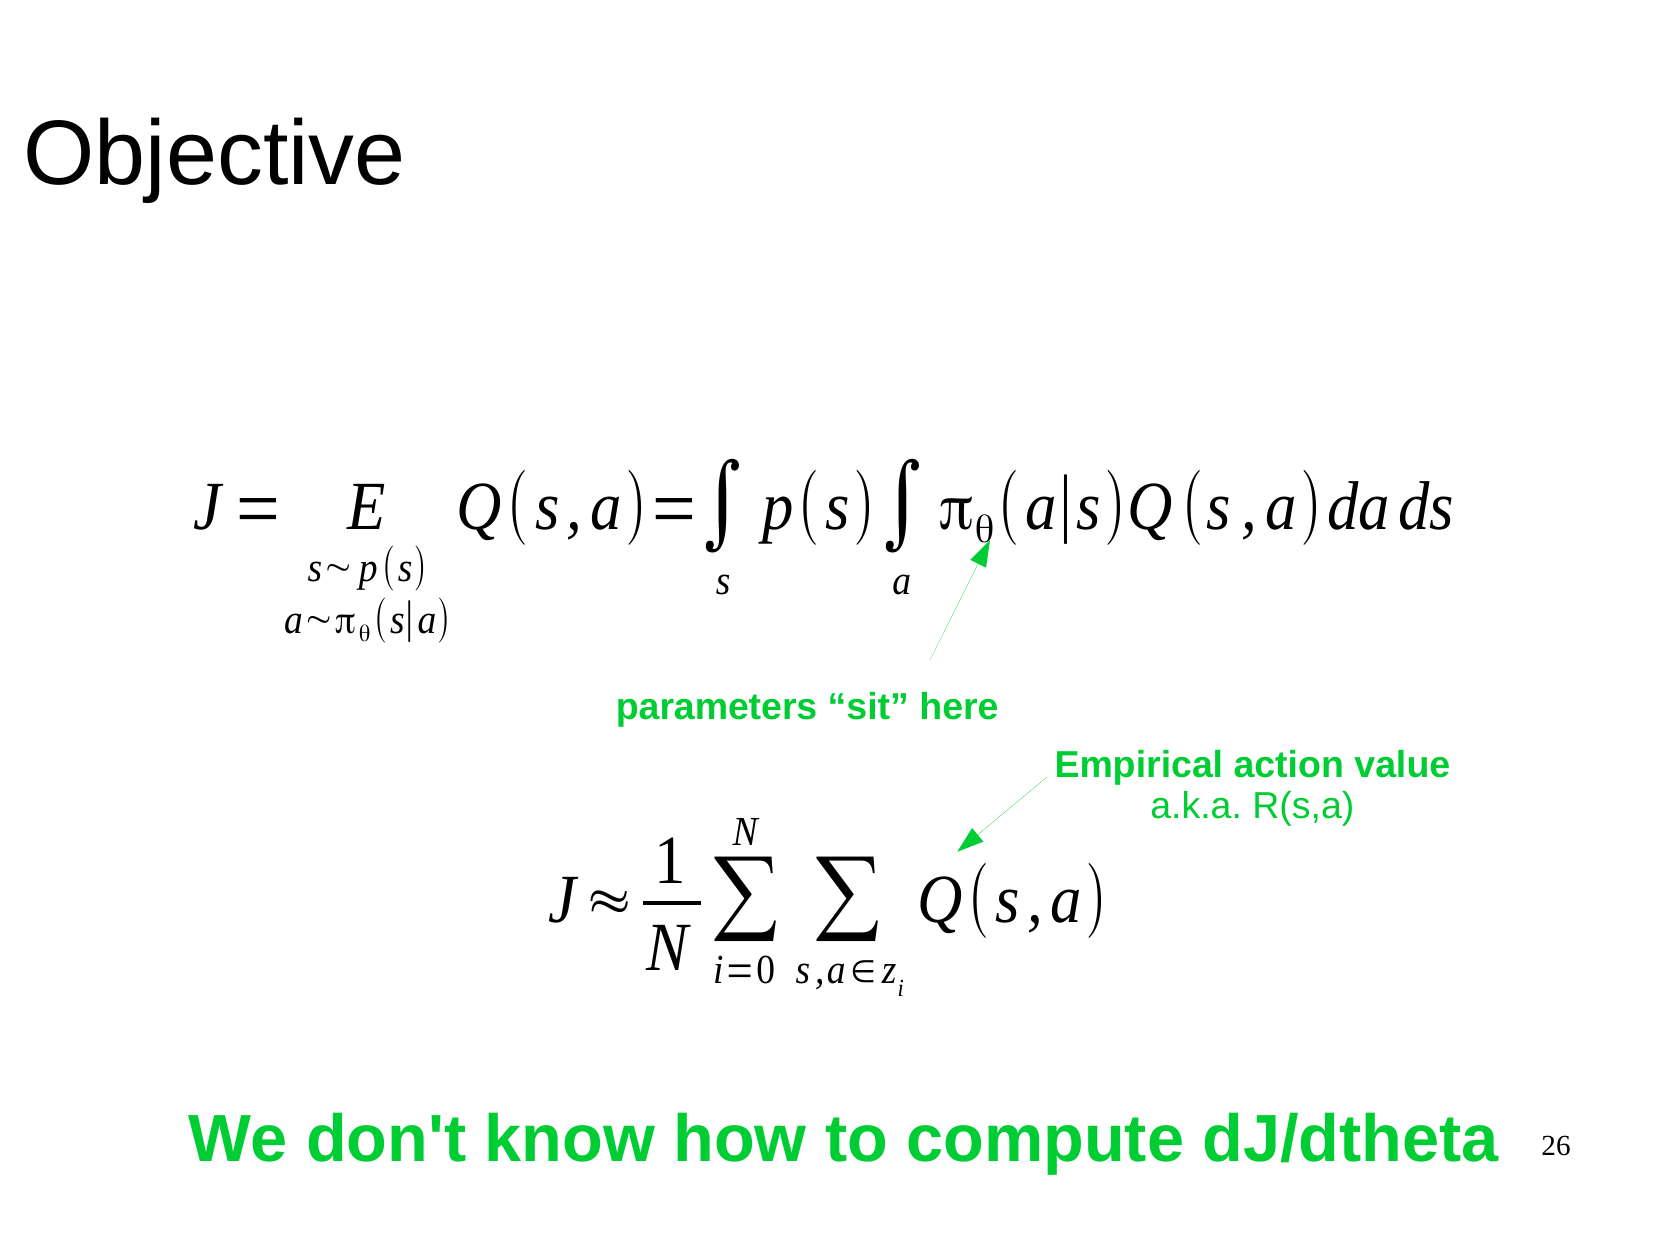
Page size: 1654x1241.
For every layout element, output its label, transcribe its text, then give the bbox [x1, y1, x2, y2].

title Objective [23, 49, 1512, 257]
text_box We don't know how to compute dJ/dtheta [104, 1093, 1585, 1183]
chart [178, 452, 1472, 645]
text_box parameters “sit” here [594, 678, 1021, 736]
text_box Empirical action value a.k.a. R(s,a) [1039, 735, 1466, 835]
chart [532, 806, 1123, 1002]
